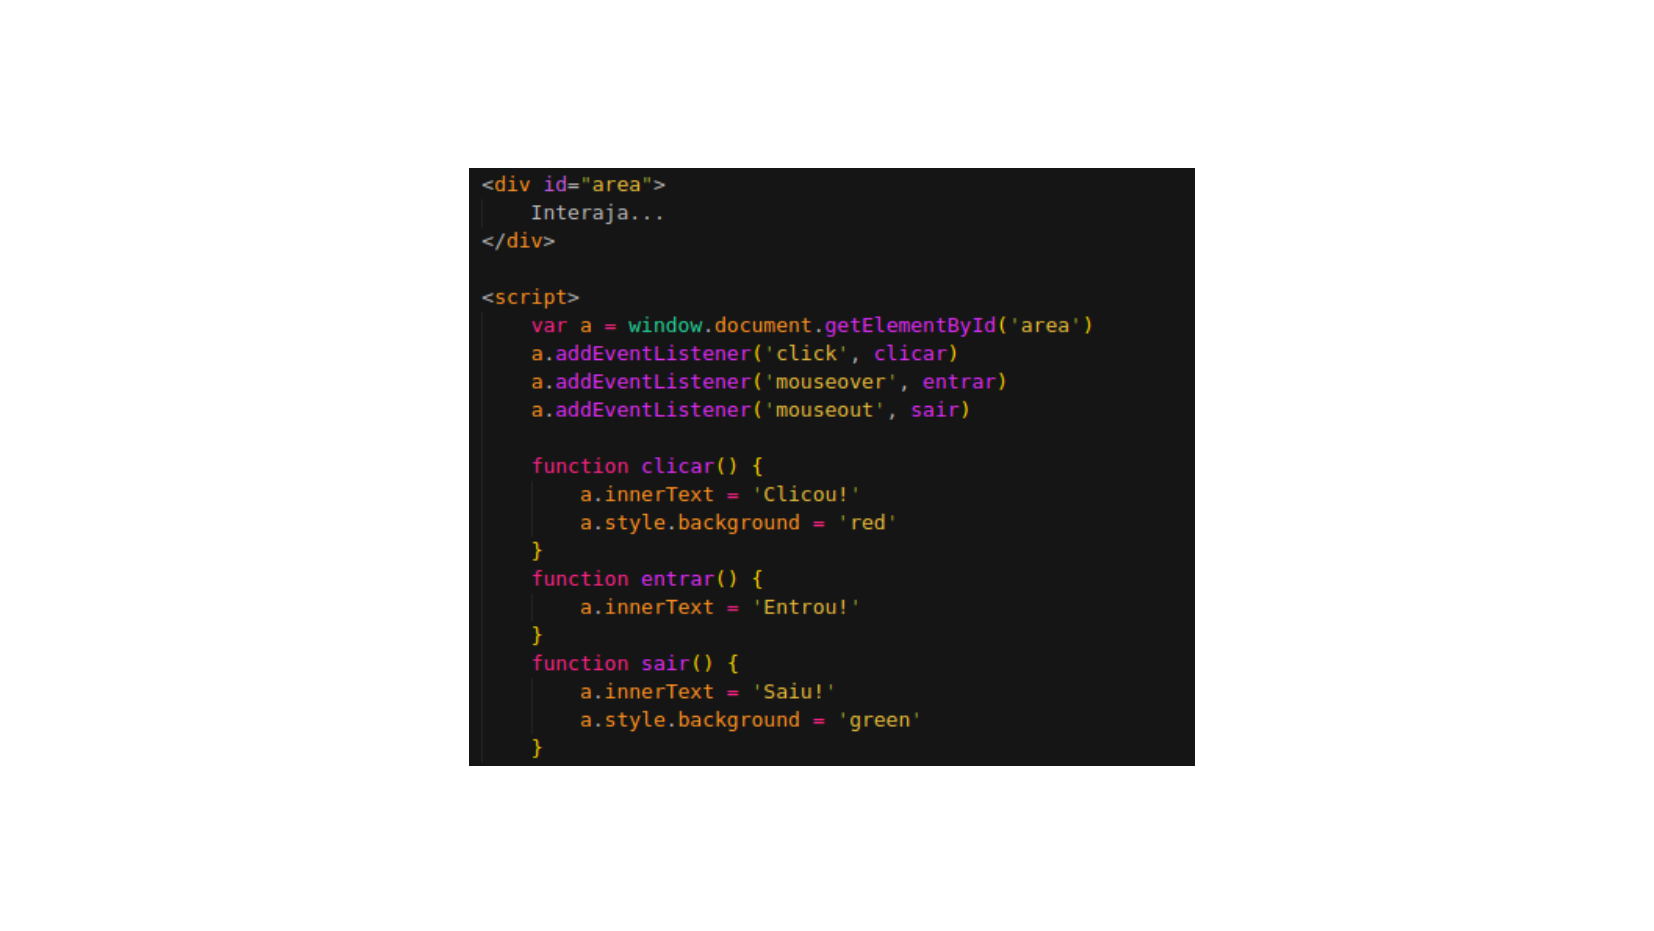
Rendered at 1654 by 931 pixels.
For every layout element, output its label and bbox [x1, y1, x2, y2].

picture [469, 168, 1195, 766]
